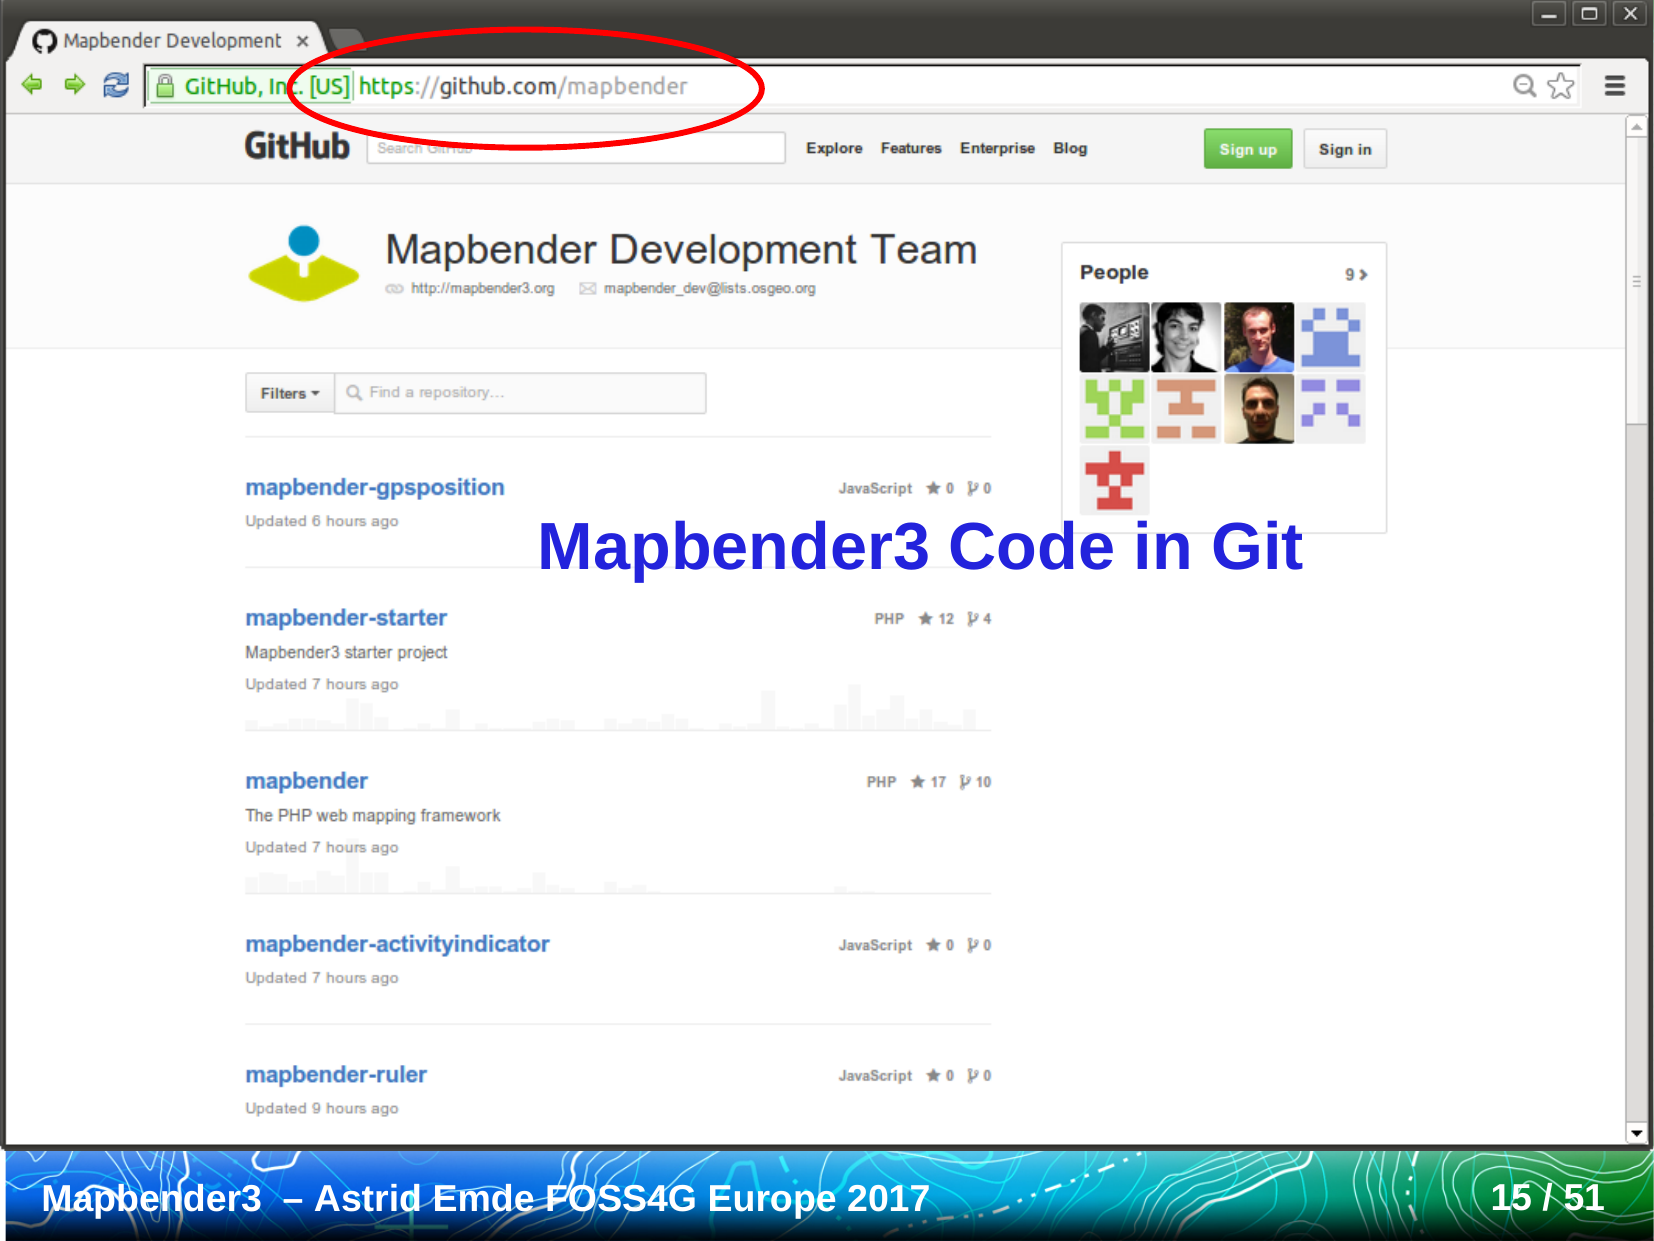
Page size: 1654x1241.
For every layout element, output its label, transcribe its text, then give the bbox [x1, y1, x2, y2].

picture [0, 0, 1654, 1241]
title Mapbender3 Code in Git [177, 472, 1654, 621]
